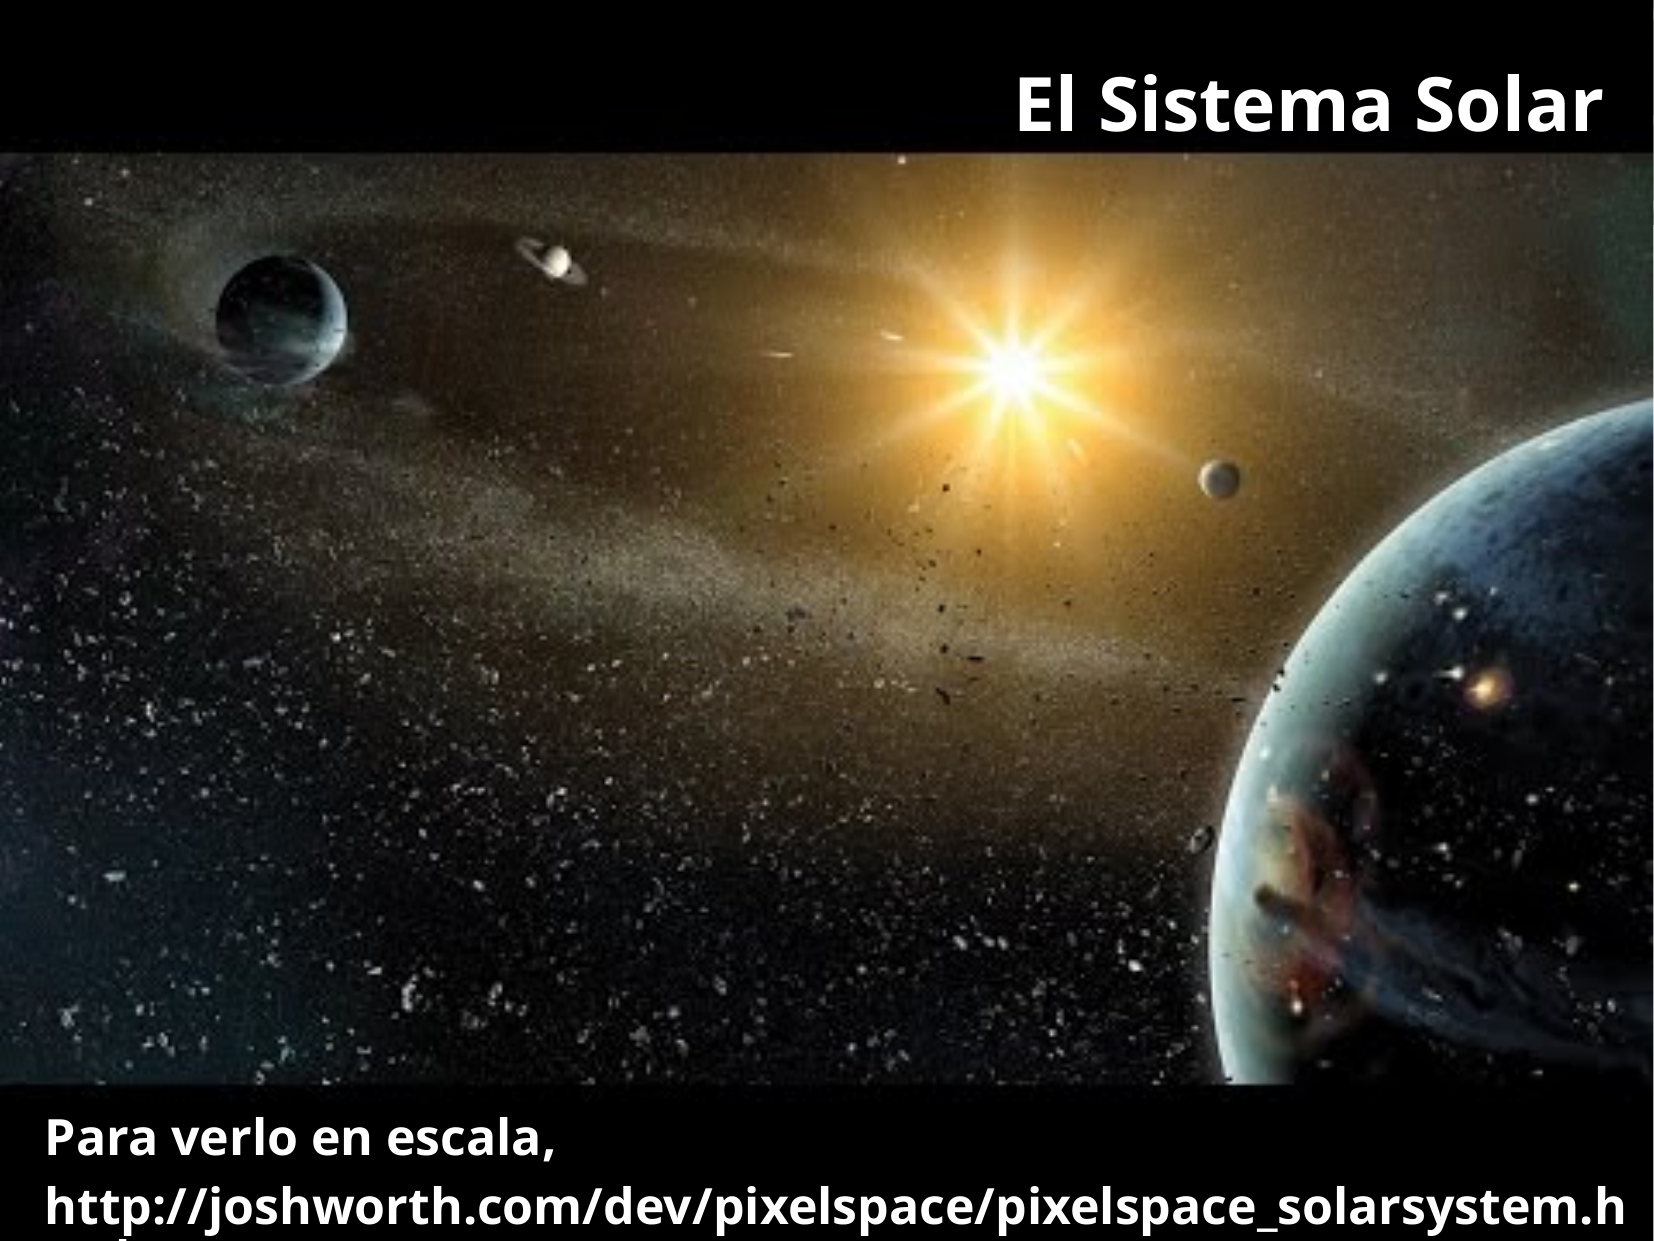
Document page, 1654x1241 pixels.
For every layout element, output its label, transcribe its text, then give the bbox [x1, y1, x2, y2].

picture [0, 0, 1654, 1241]
title El Sistema Solar [45, 15, 1606, 191]
text_box Para verlo en escala, http://joshworth.com/dev/pixelspace/pixelspace_solarsystem.html [30, 1095, 1654, 1241]
